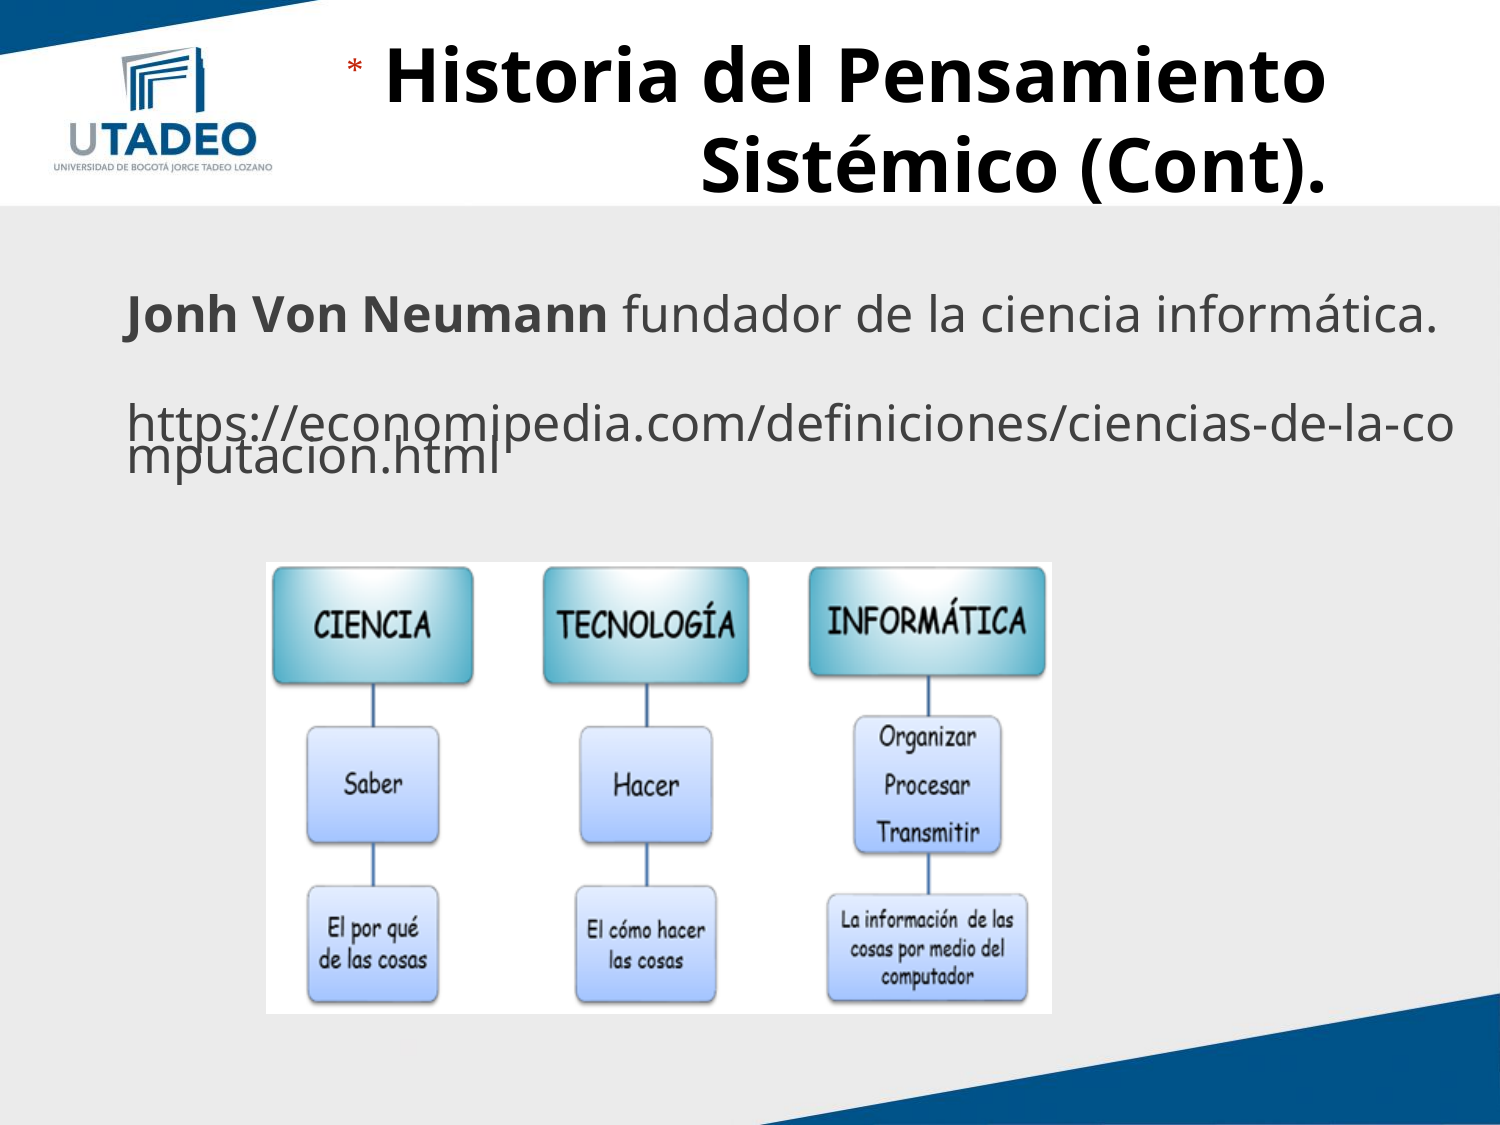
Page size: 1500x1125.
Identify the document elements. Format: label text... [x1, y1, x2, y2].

picture [266, 562, 1052, 1015]
title Historia del Pensamiento Sistémico (Cont). [226, 19, 1387, 220]
list Jonh Von Neumann fundador de la ciencia informática. https://economipedia.com/definiciones/ciencias-de-la-computacion.html [67, 220, 1479, 463]
